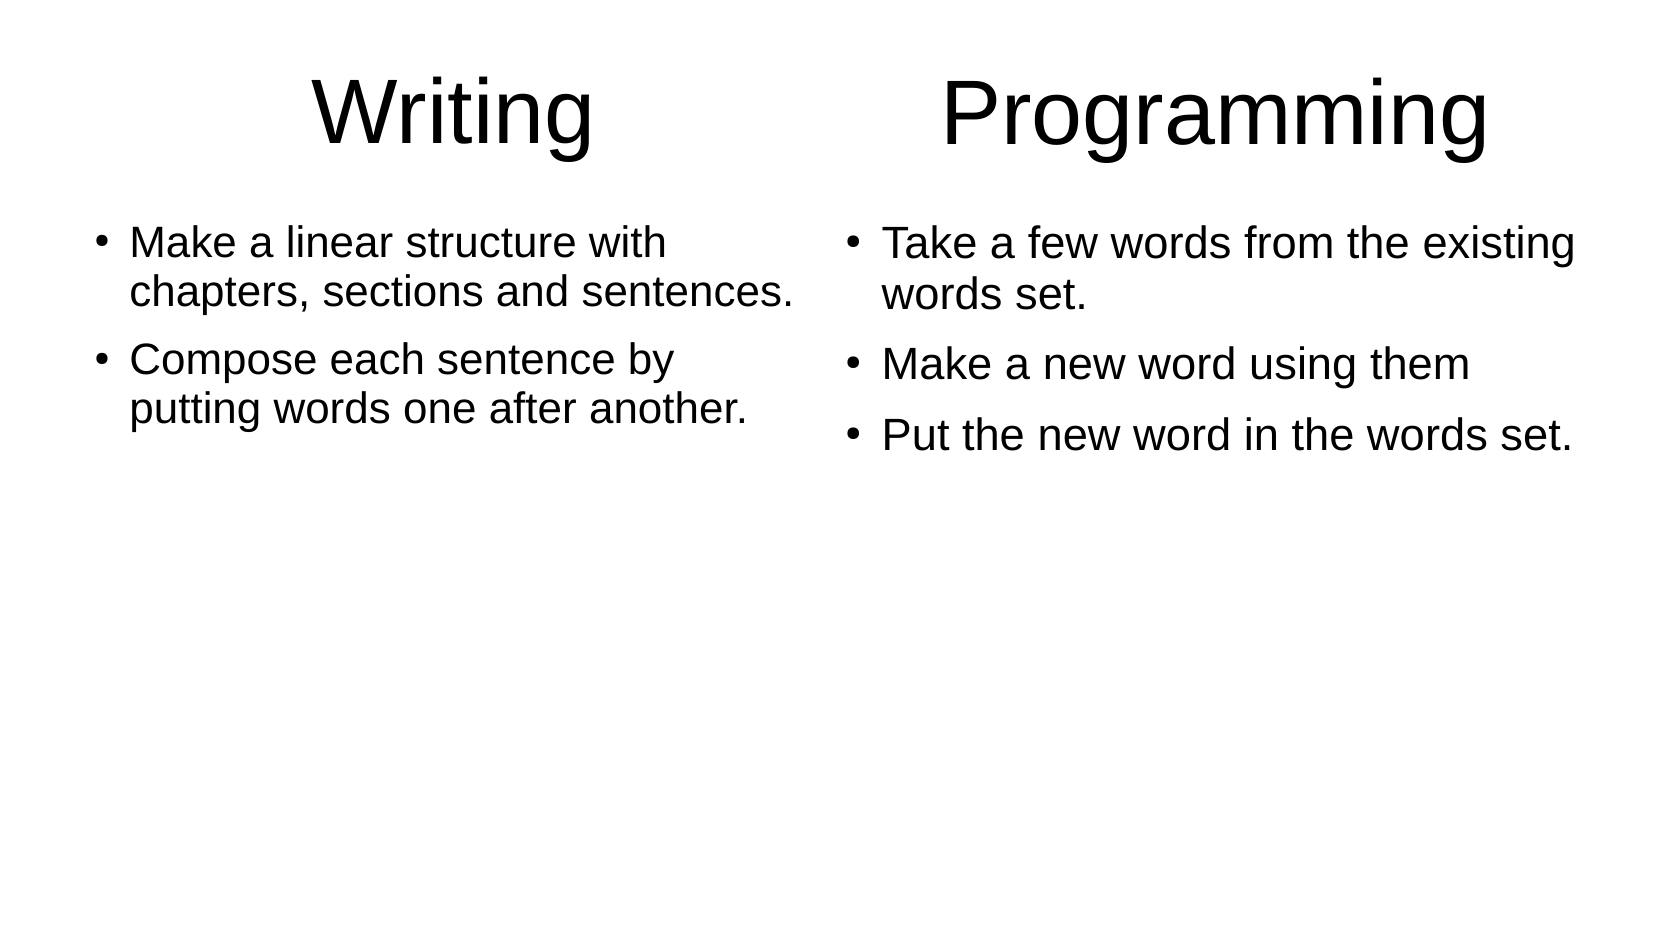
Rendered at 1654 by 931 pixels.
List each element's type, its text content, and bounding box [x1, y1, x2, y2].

list Take a few words from the existing words set. Make a new word using them Put the new word in the words set. Repeat until a single word encodes the whole desired program. The end result is an unordered set of new words, their definitions can be read in any order [833, 217, 1613, 758]
list Make a linear structure with chapters, sections and sentences. Compose each sentence by putting words one after another. Tweak some words and sentences until the result looks good. The end result is a single unit of text, to be read from the start to the end. [82, 217, 809, 758]
title Programming [844, 37, 1587, 188]
title Writing [82, 37, 826, 188]
